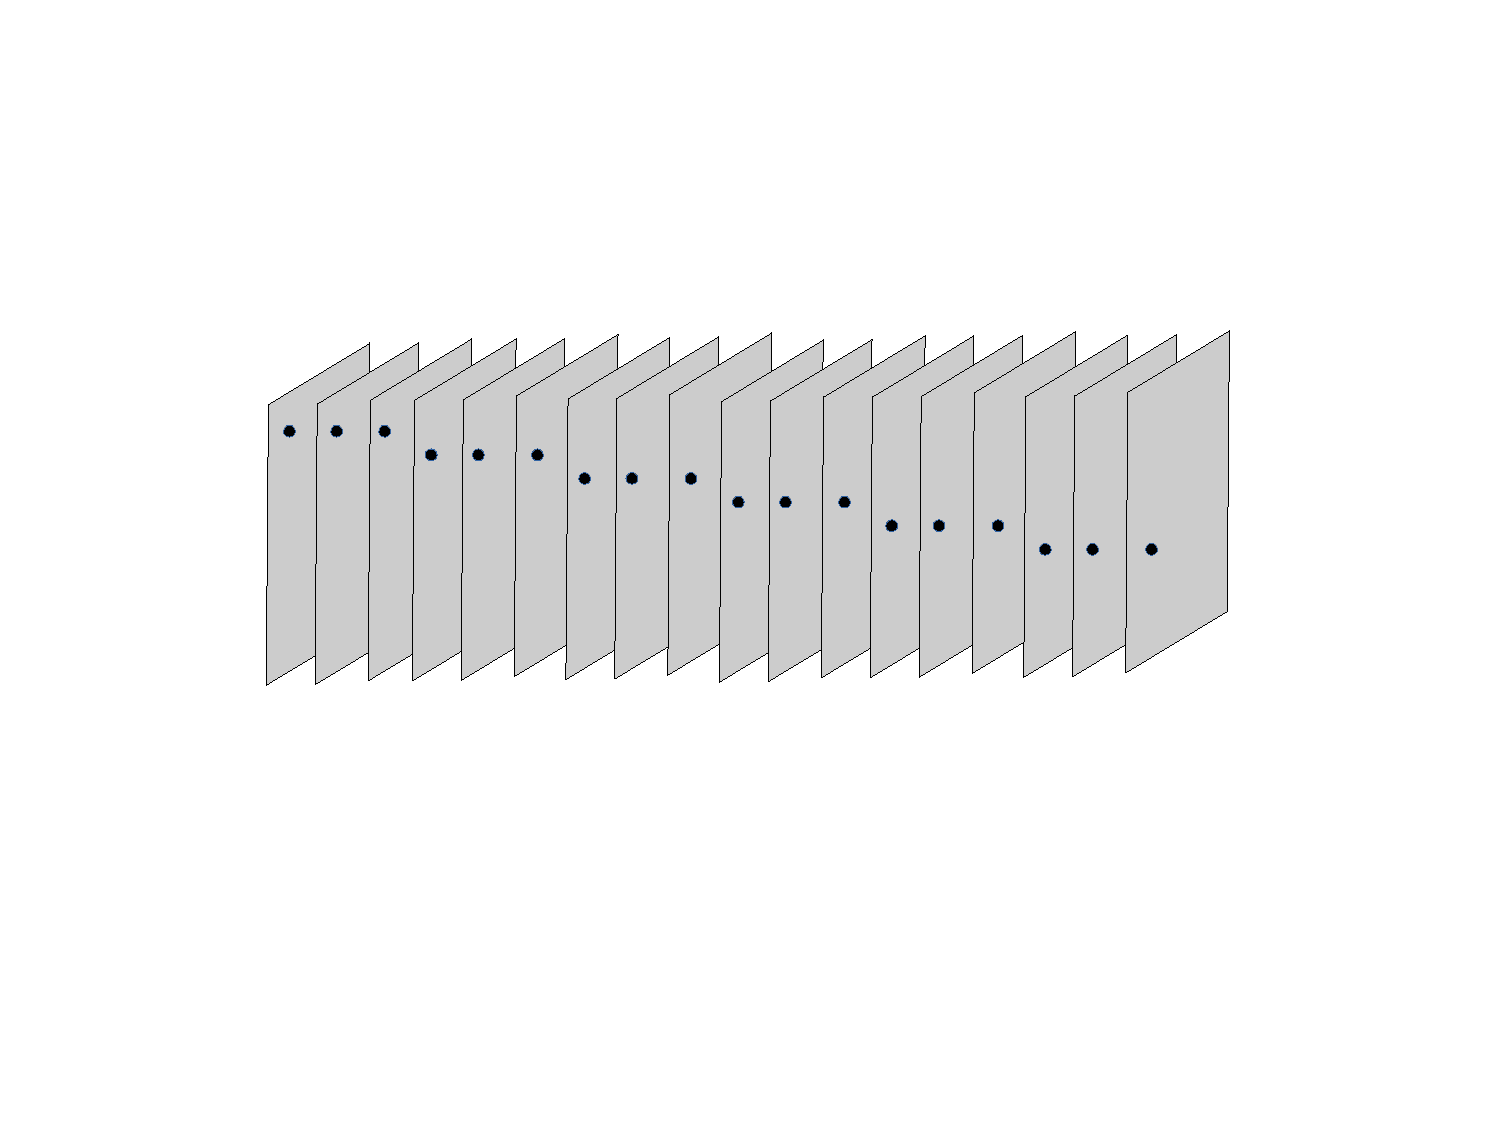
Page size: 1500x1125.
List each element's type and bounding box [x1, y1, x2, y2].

text_box [266, 330, 1230, 686]
